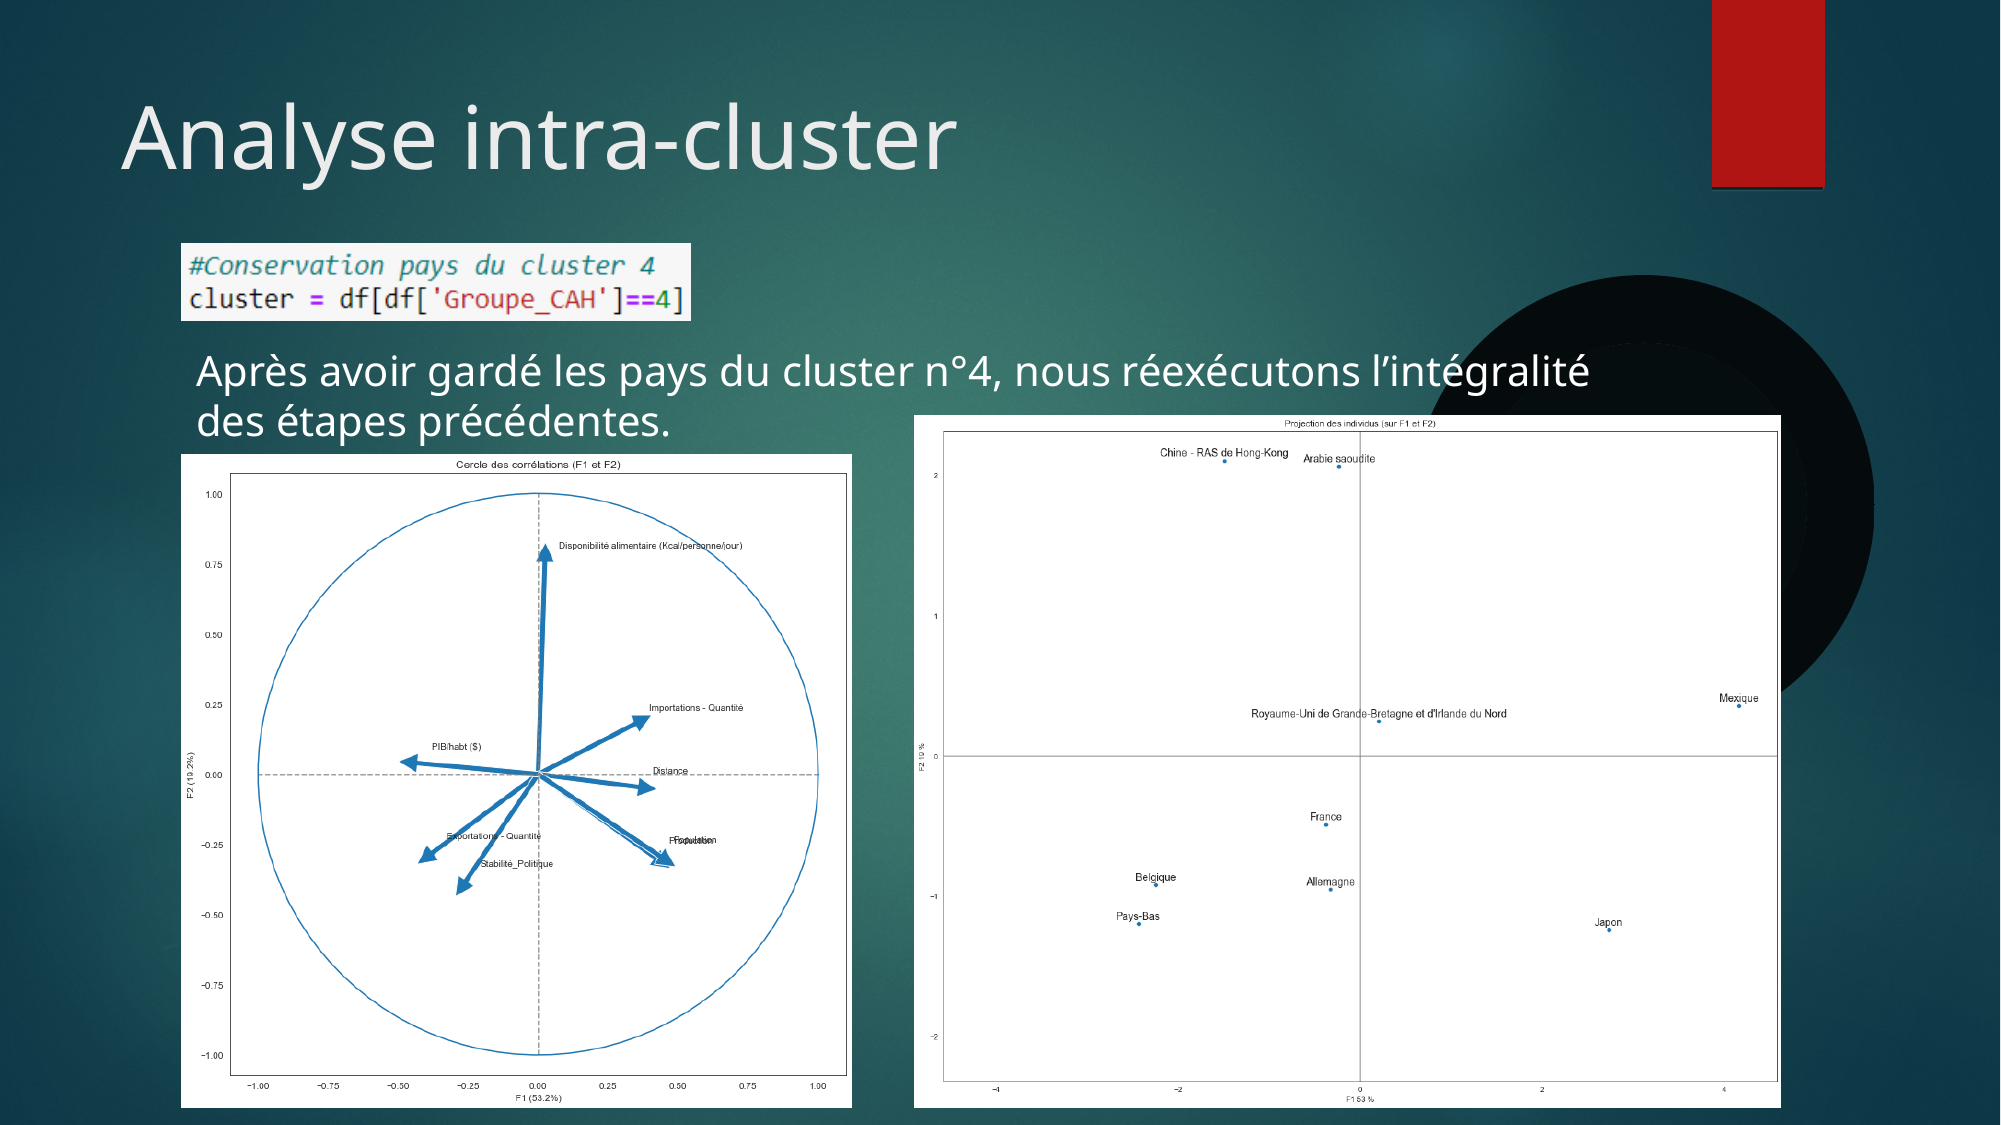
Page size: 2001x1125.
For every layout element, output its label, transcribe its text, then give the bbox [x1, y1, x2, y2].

picture [181, 243, 691, 321]
list Après avoir gardé les pays du cluster n°4, nous réexécutons l’intégralité des étapes précédentes. [181, 336, 1649, 1026]
picture [914, 415, 1781, 1108]
title Analyse intra-cluster [106, 74, 1649, 305]
picture [181, 454, 852, 1108]
